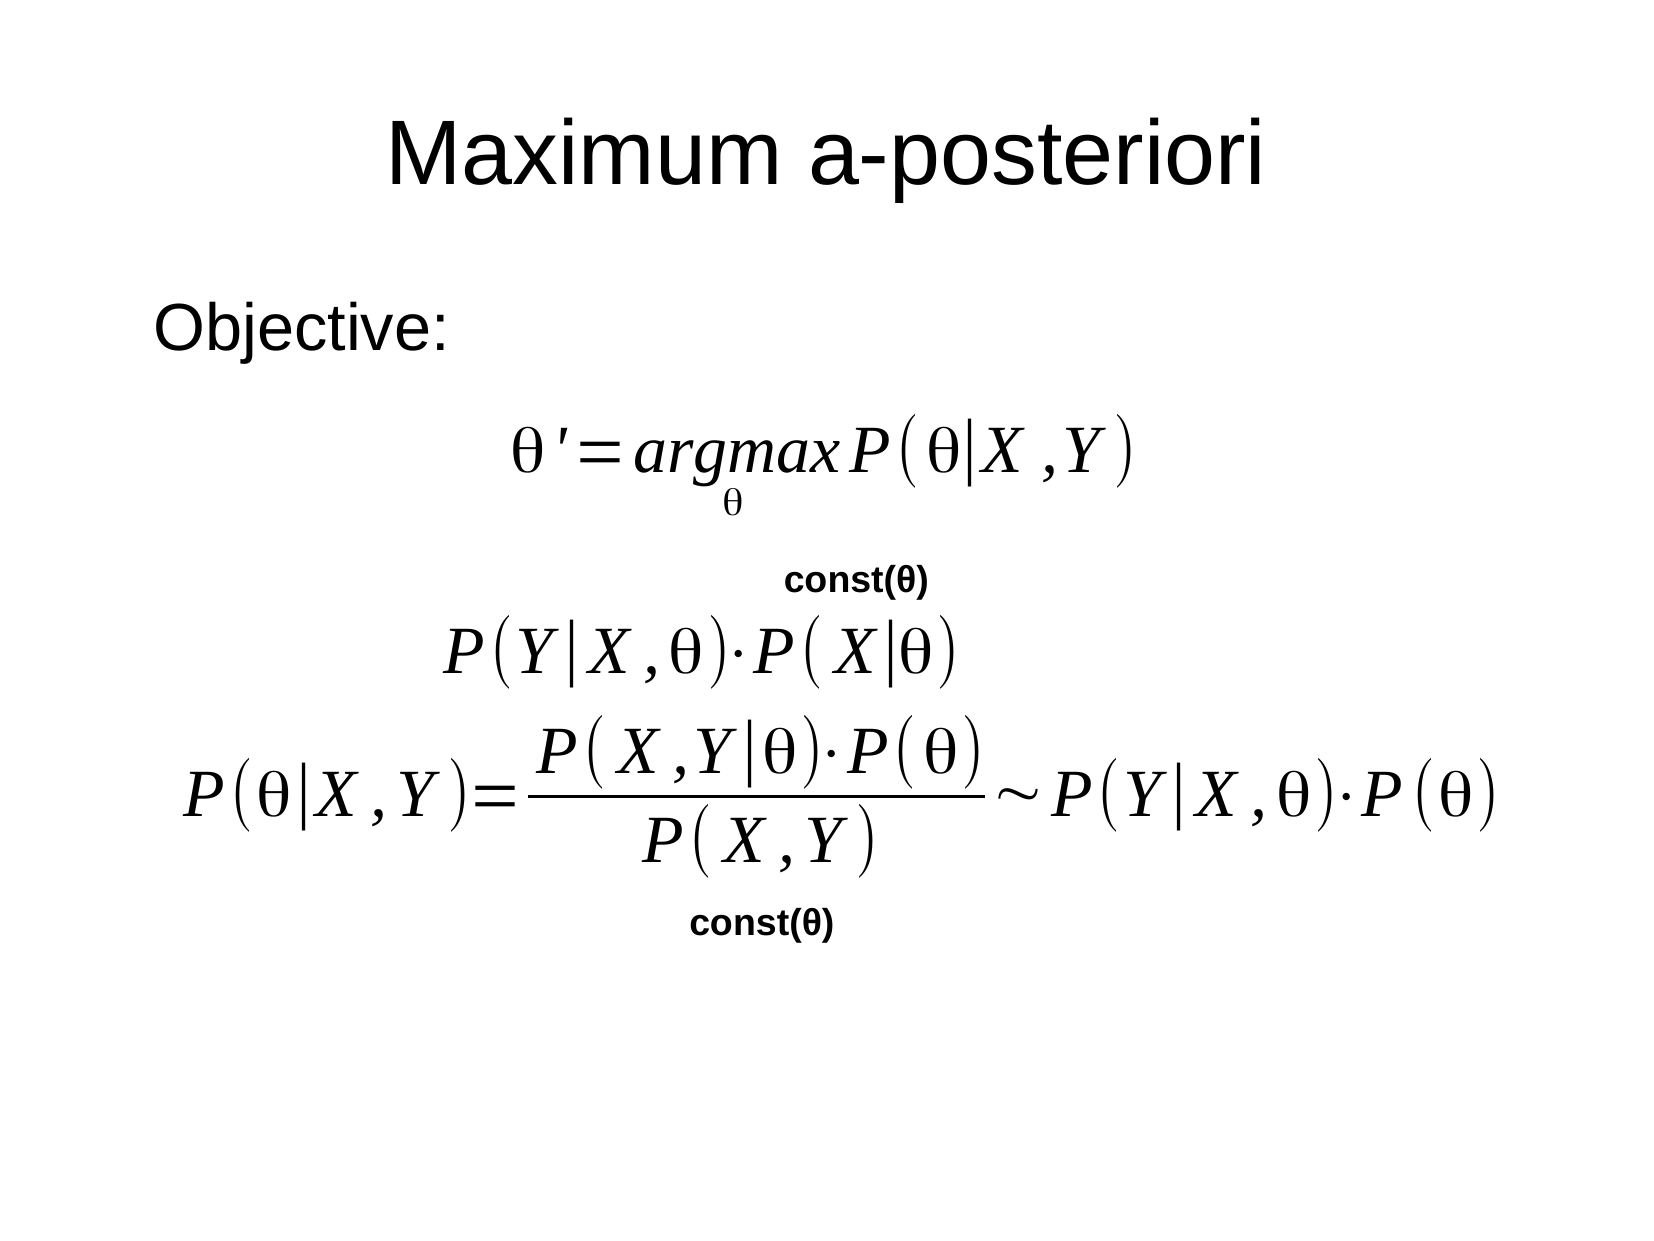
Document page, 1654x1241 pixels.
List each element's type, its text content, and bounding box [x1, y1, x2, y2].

list Objective: [82, 290, 1571, 1010]
text_box const(θ) [769, 551, 944, 609]
chart [493, 409, 1153, 518]
title Maximum a-posteriori [82, 49, 1571, 257]
chart [162, 710, 1516, 884]
chart [422, 610, 977, 692]
text_box const(θ) [674, 894, 850, 951]
